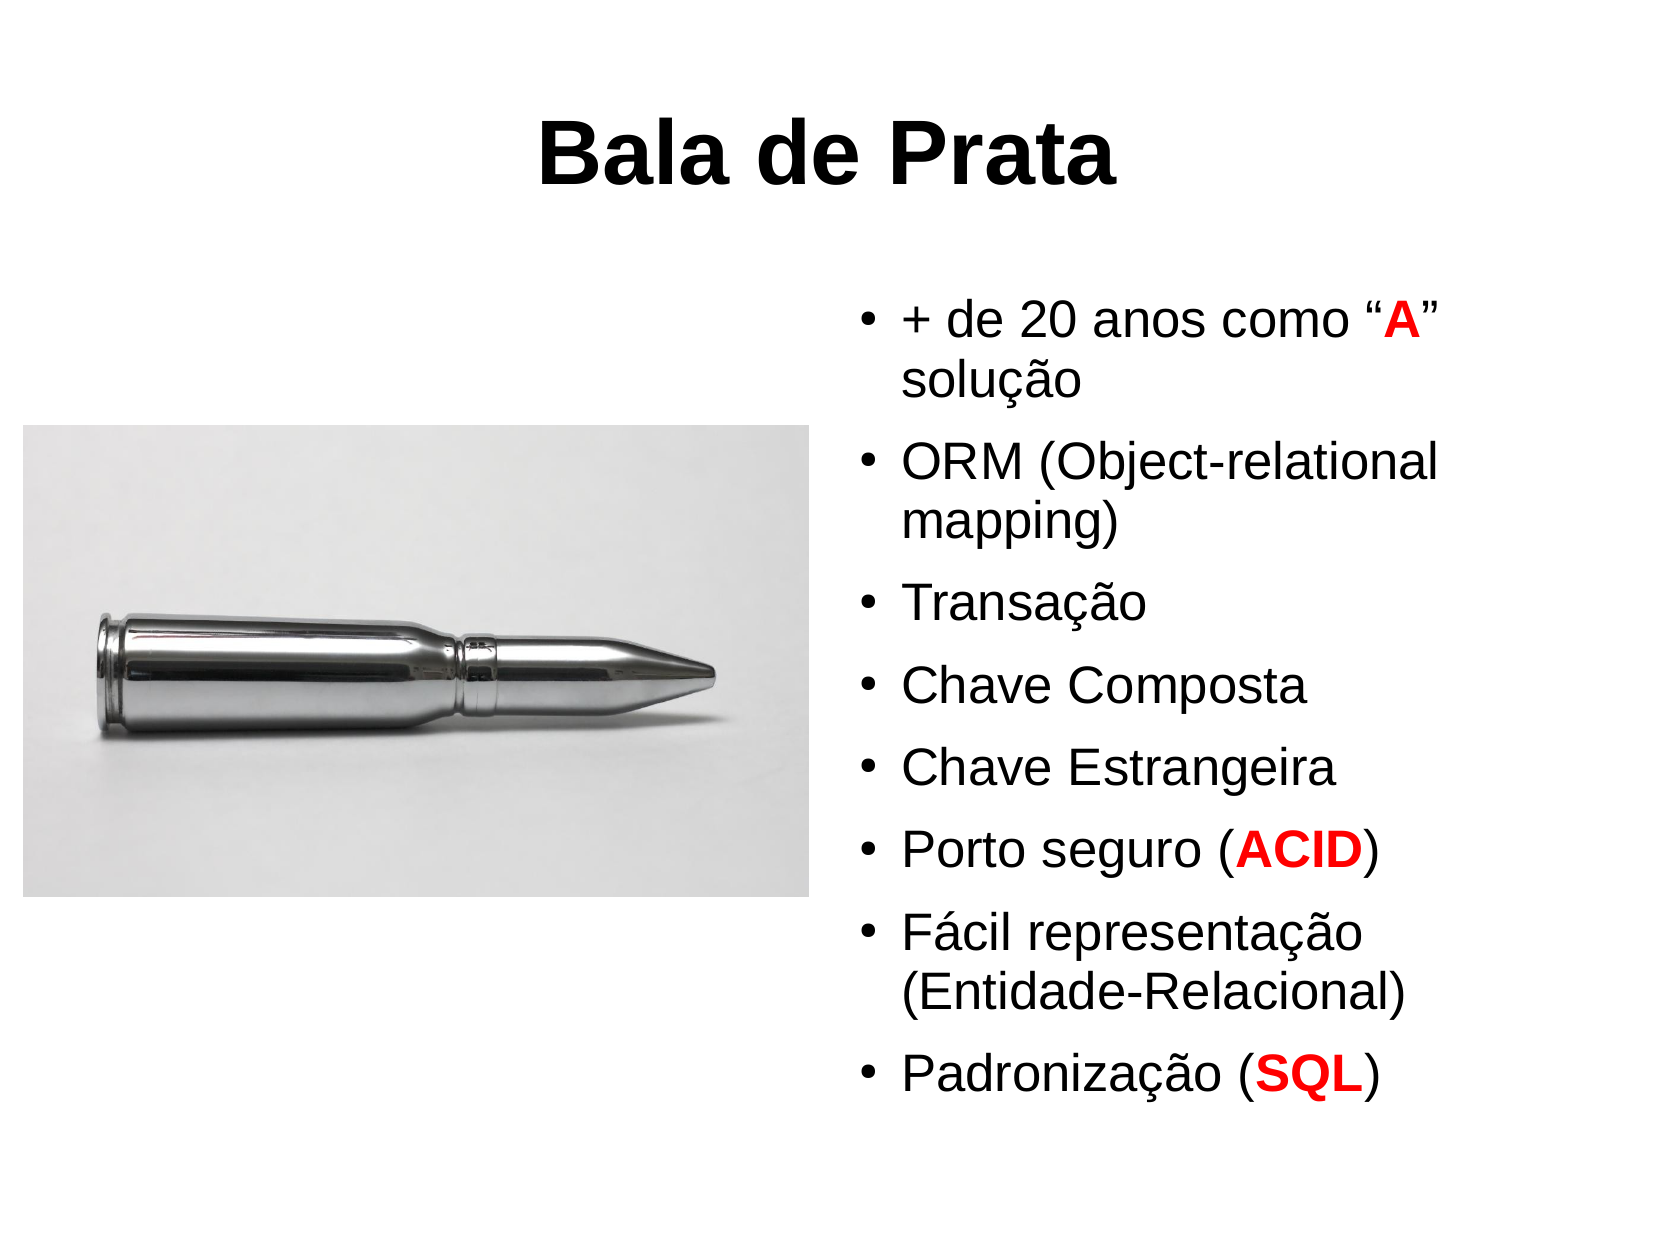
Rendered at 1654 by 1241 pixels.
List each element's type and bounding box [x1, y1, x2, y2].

picture [23, 425, 809, 897]
